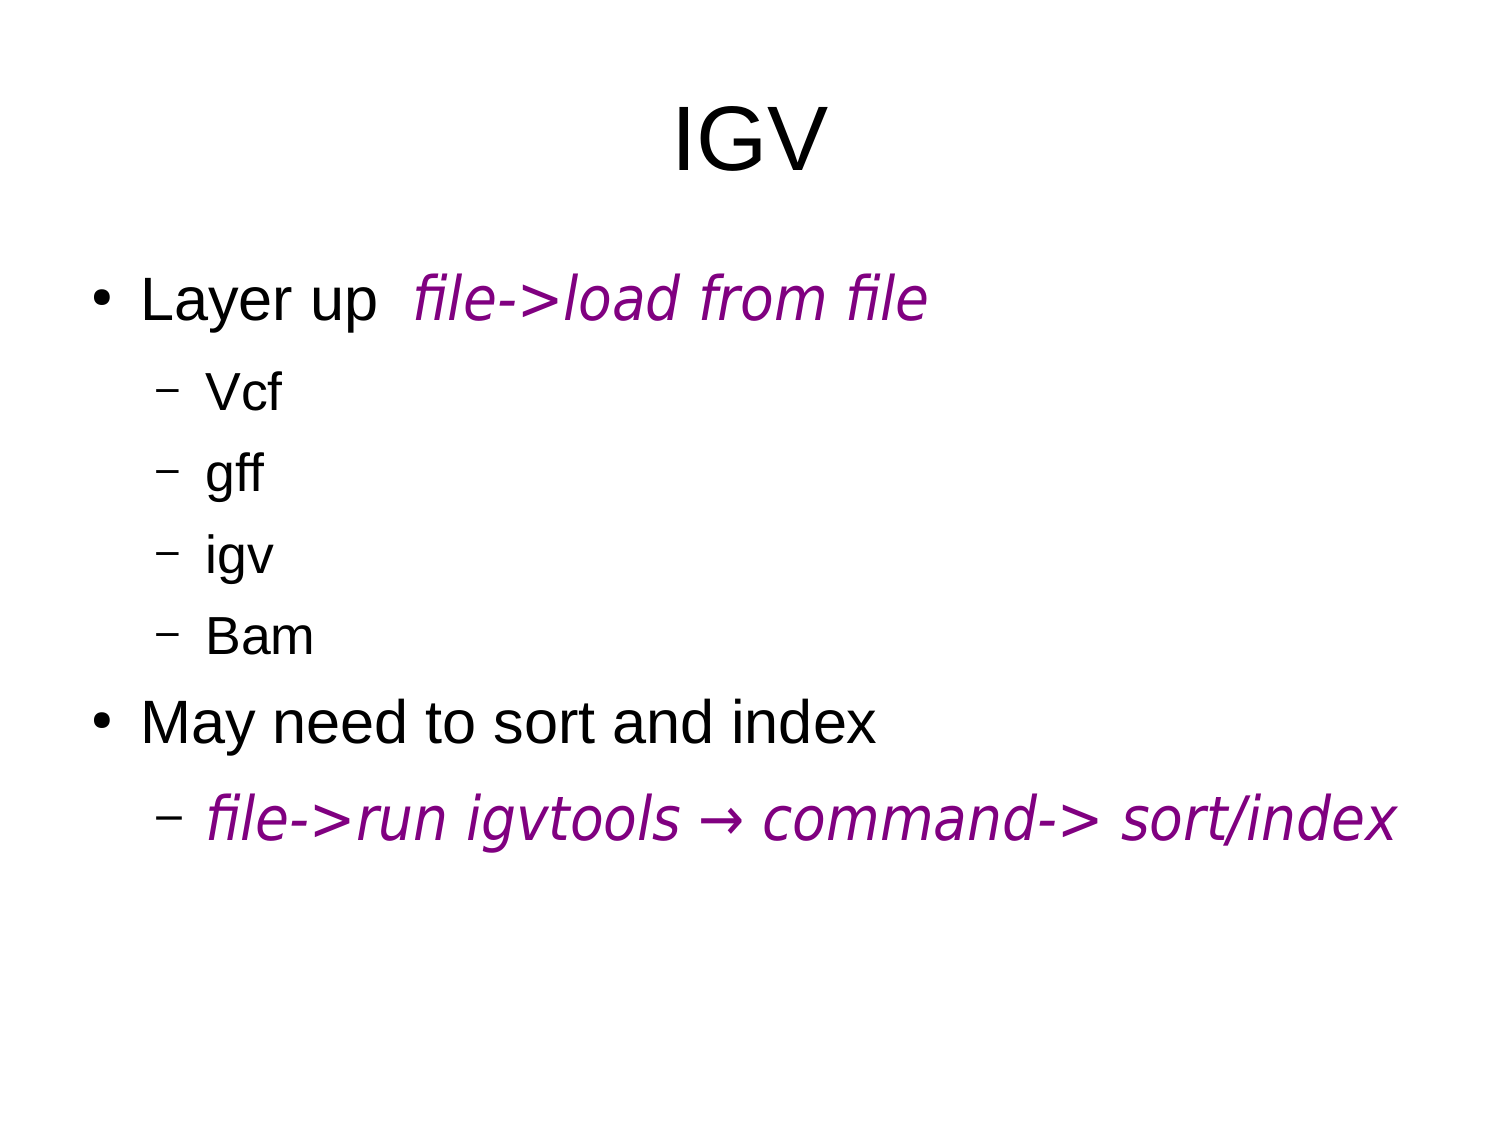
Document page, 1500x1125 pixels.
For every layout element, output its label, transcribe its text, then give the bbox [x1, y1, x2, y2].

title IGV [75, 44, 1425, 233]
list Layer up file->load from file Vcf gff igv Bam May need to sort and index file->run igvtools → command-> sort/index [75, 263, 1405, 916]
